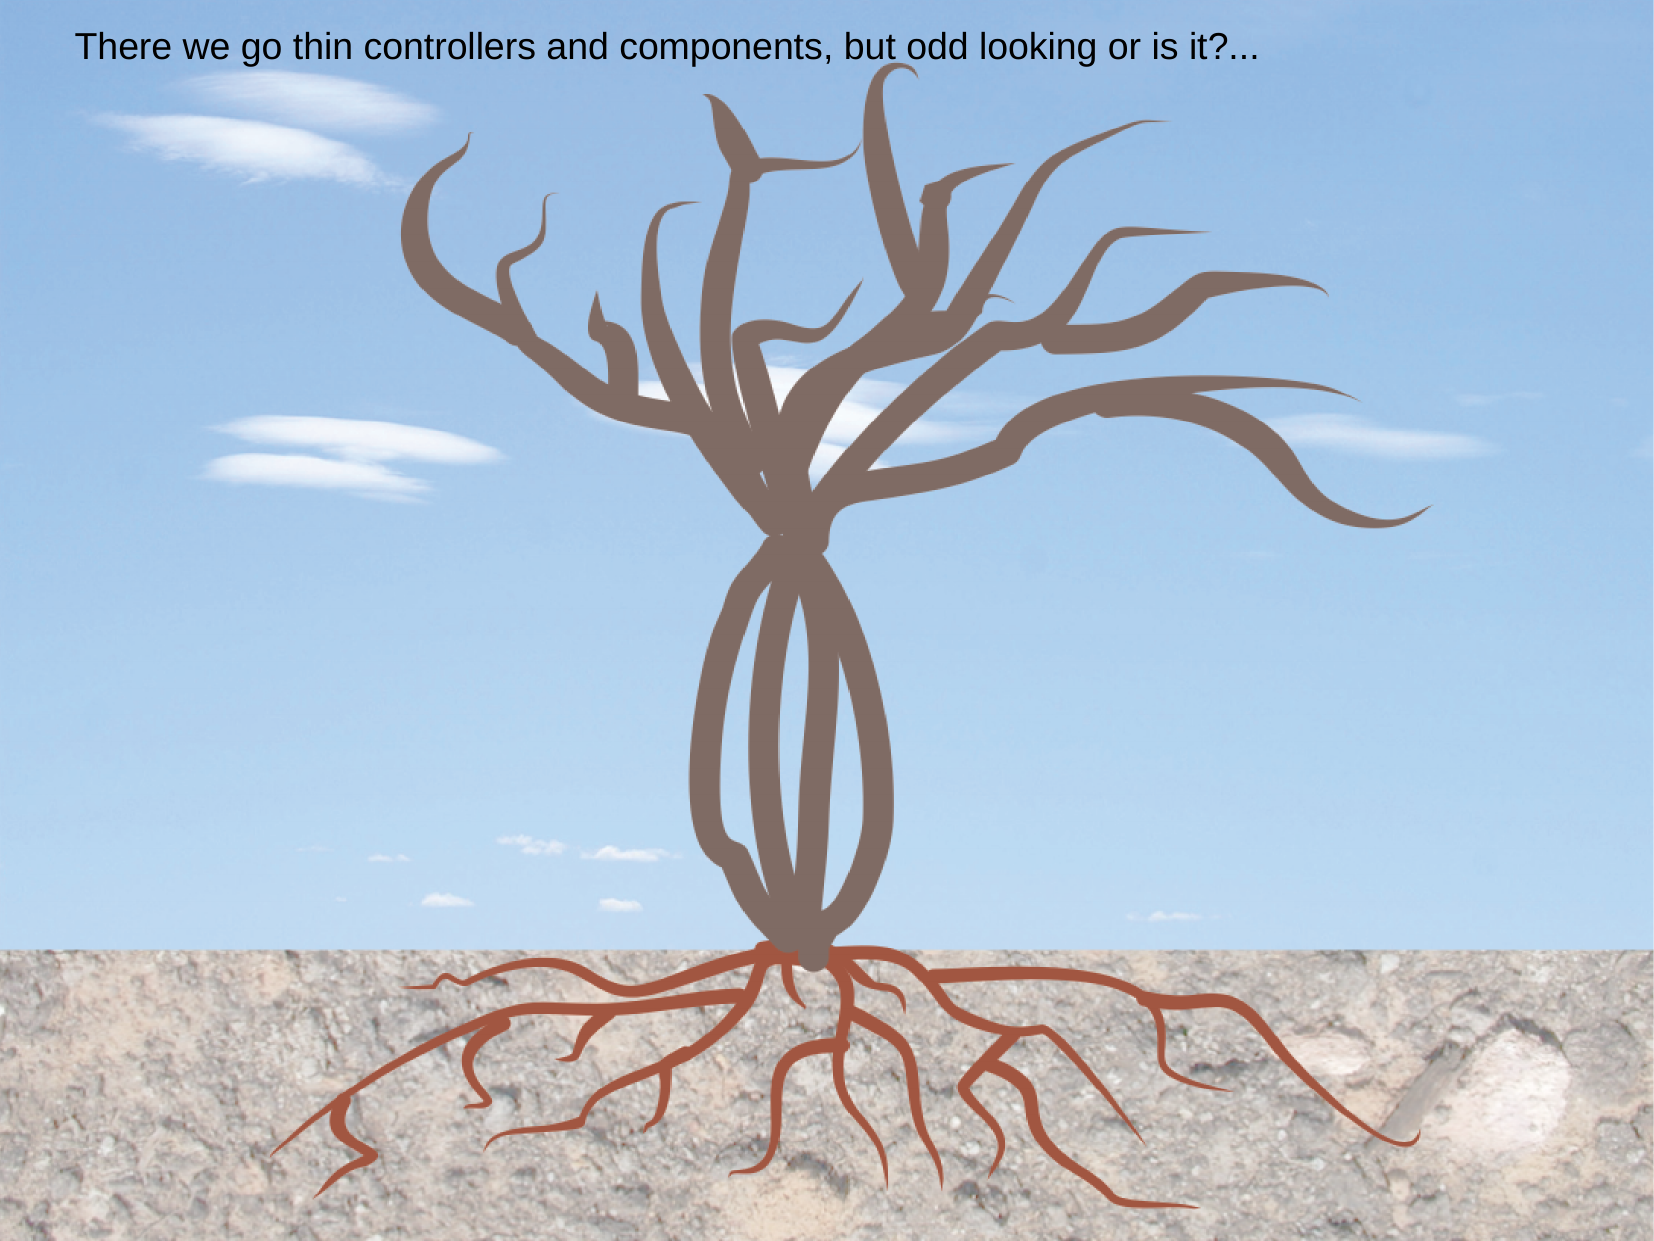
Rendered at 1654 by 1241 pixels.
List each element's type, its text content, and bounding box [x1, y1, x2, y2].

text_box There we go thin controllers and components, but odd looking or is it?... [59, 18, 1276, 76]
picture [0, 0, 1654, 1241]
